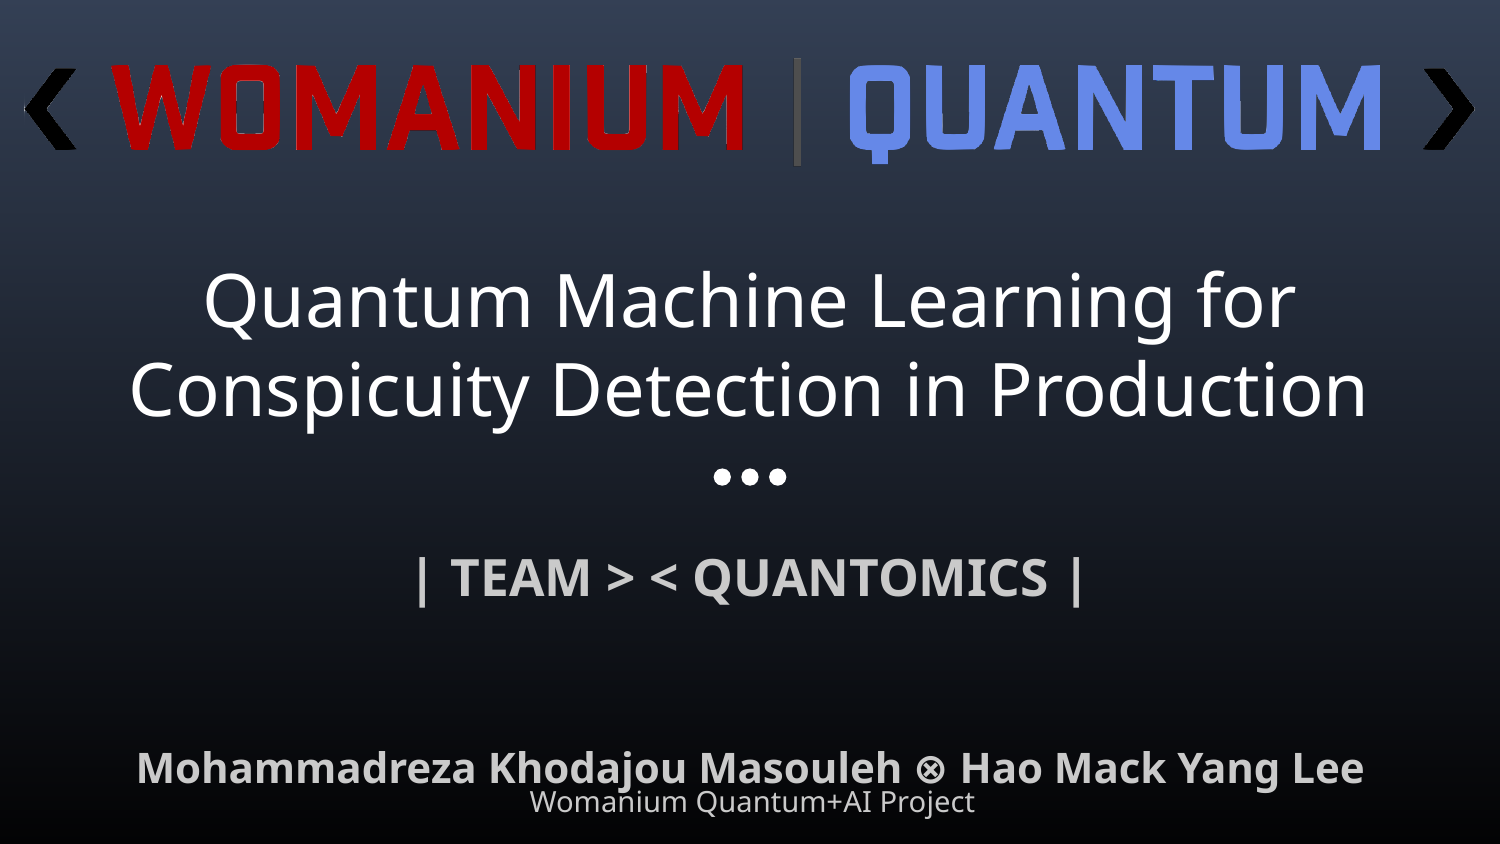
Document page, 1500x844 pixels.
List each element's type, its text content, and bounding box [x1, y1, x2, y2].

title Quantum Machine Learning for Conspicuity Detection in Production [110, 167, 1390, 447]
text_box Womanium Quantum+AI Project [446, 768, 1059, 834]
subtitle | TEAM > < QUANTOMICS | Mohammadreza Khodajou Masouleh ⊗ Hao Mack Yang Lee [110, 520, 1390, 823]
picture [24, 58, 1475, 167]
